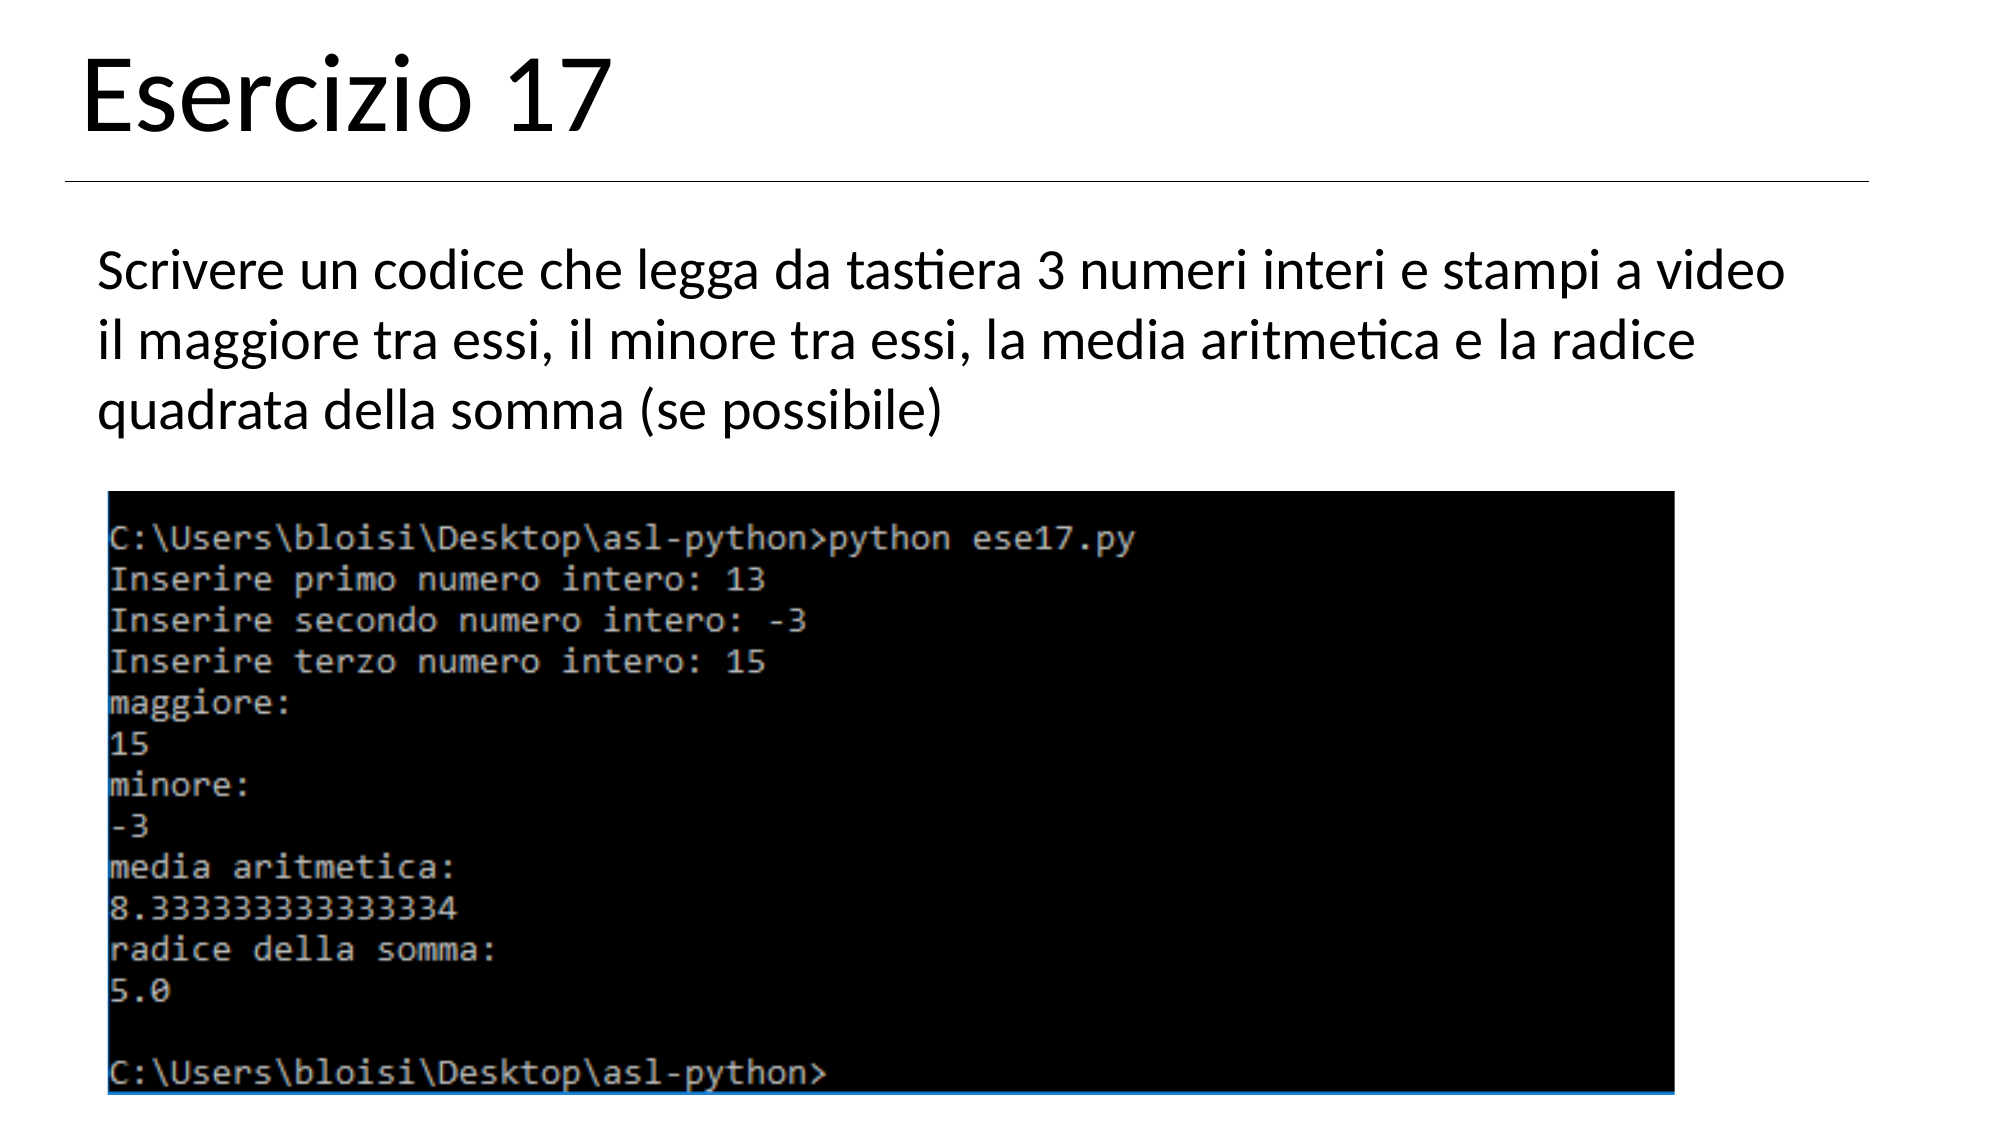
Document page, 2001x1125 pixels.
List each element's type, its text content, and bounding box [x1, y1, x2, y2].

picture [107, 491, 1675, 1095]
text_box Esercizio 17 [64, 26, 1899, 184]
text_box Scrivere un codice che legga da tastiera 3 numeri interi e stampi a video il maggiore tra essi, il minore tra essi, la media aritmetica e la radice quadrata della somma (se possibile) [83, 224, 1831, 449]
